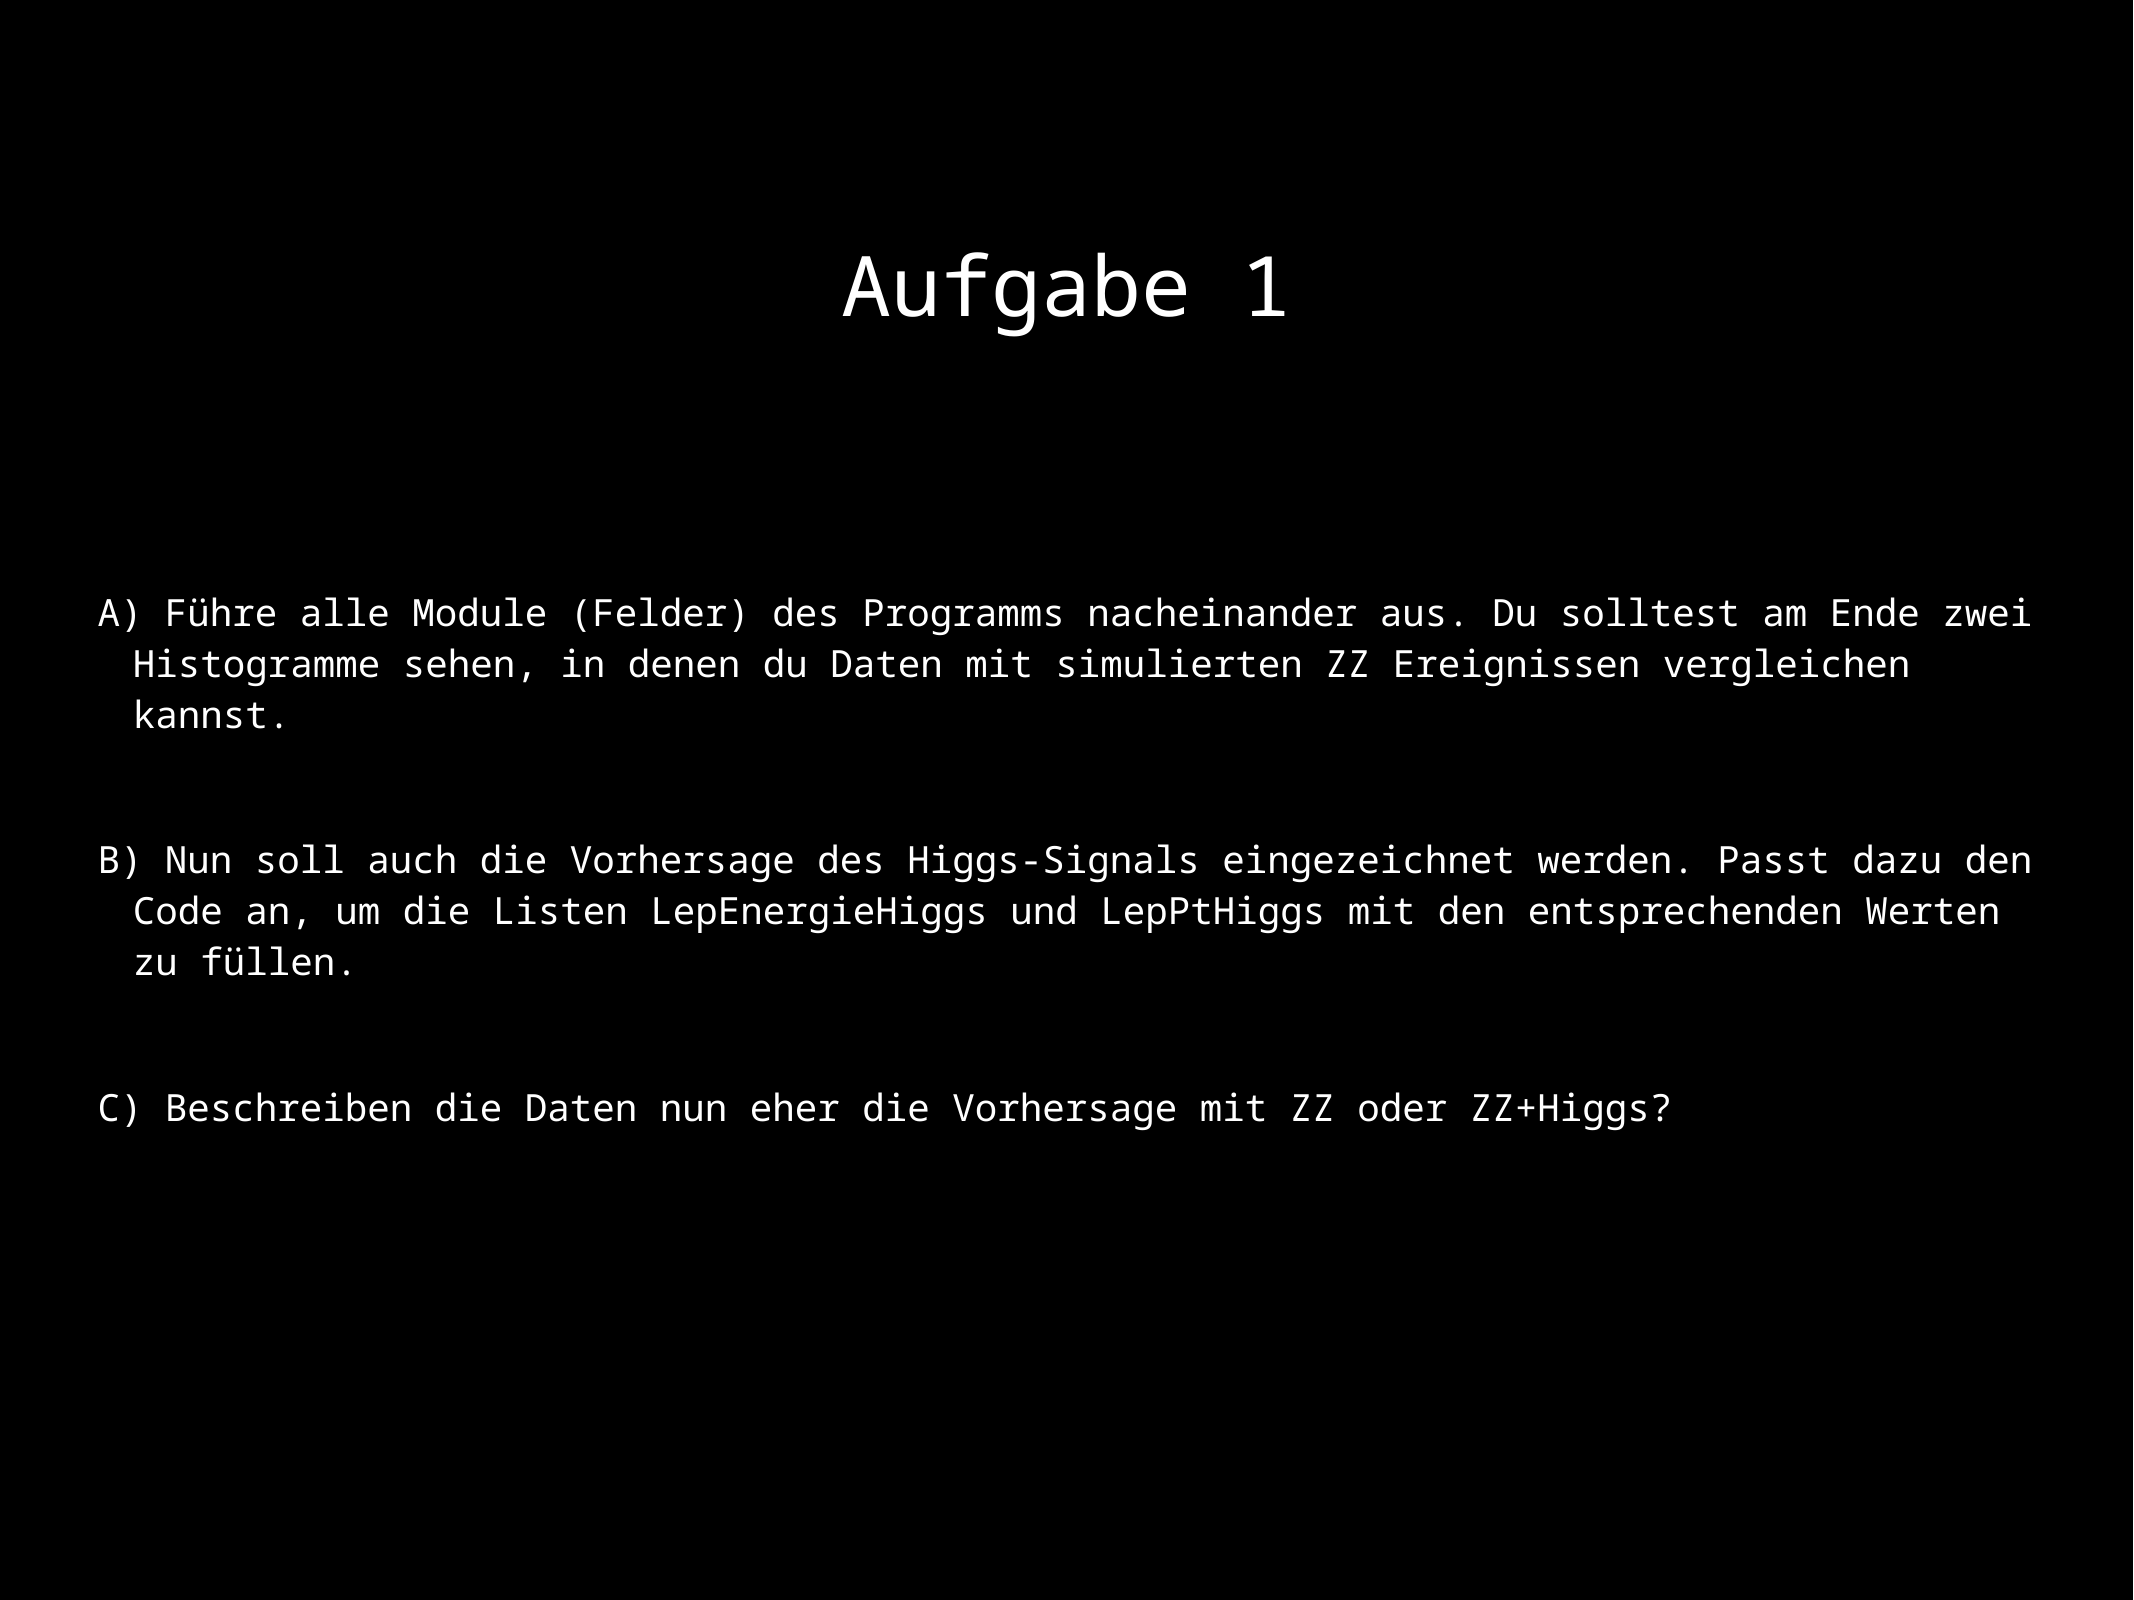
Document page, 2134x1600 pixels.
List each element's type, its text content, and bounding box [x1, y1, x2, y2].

text_box Führe alle Module (Felder) des Programms nacheinander aus. Du solltest am Ende zwei Histogramme sehen, in denen du Daten mit simulierten ZZ Ereignissen vergleichen kannst. Nun soll auch die Vorhersage des Higgs-Signals eingezeichnet werden. Passt dazu den Code an, um die Listen LepEnergieHiggs und LepPtHiggs mit den entsprechenden Werten zu füllen. Beschreiben die Daten nun eher die Vorhersage mit ZZ oder ZZ+Higgs? [82, 578, 2067, 1217]
title Aufgabe 1 [108, 164, 2025, 405]
